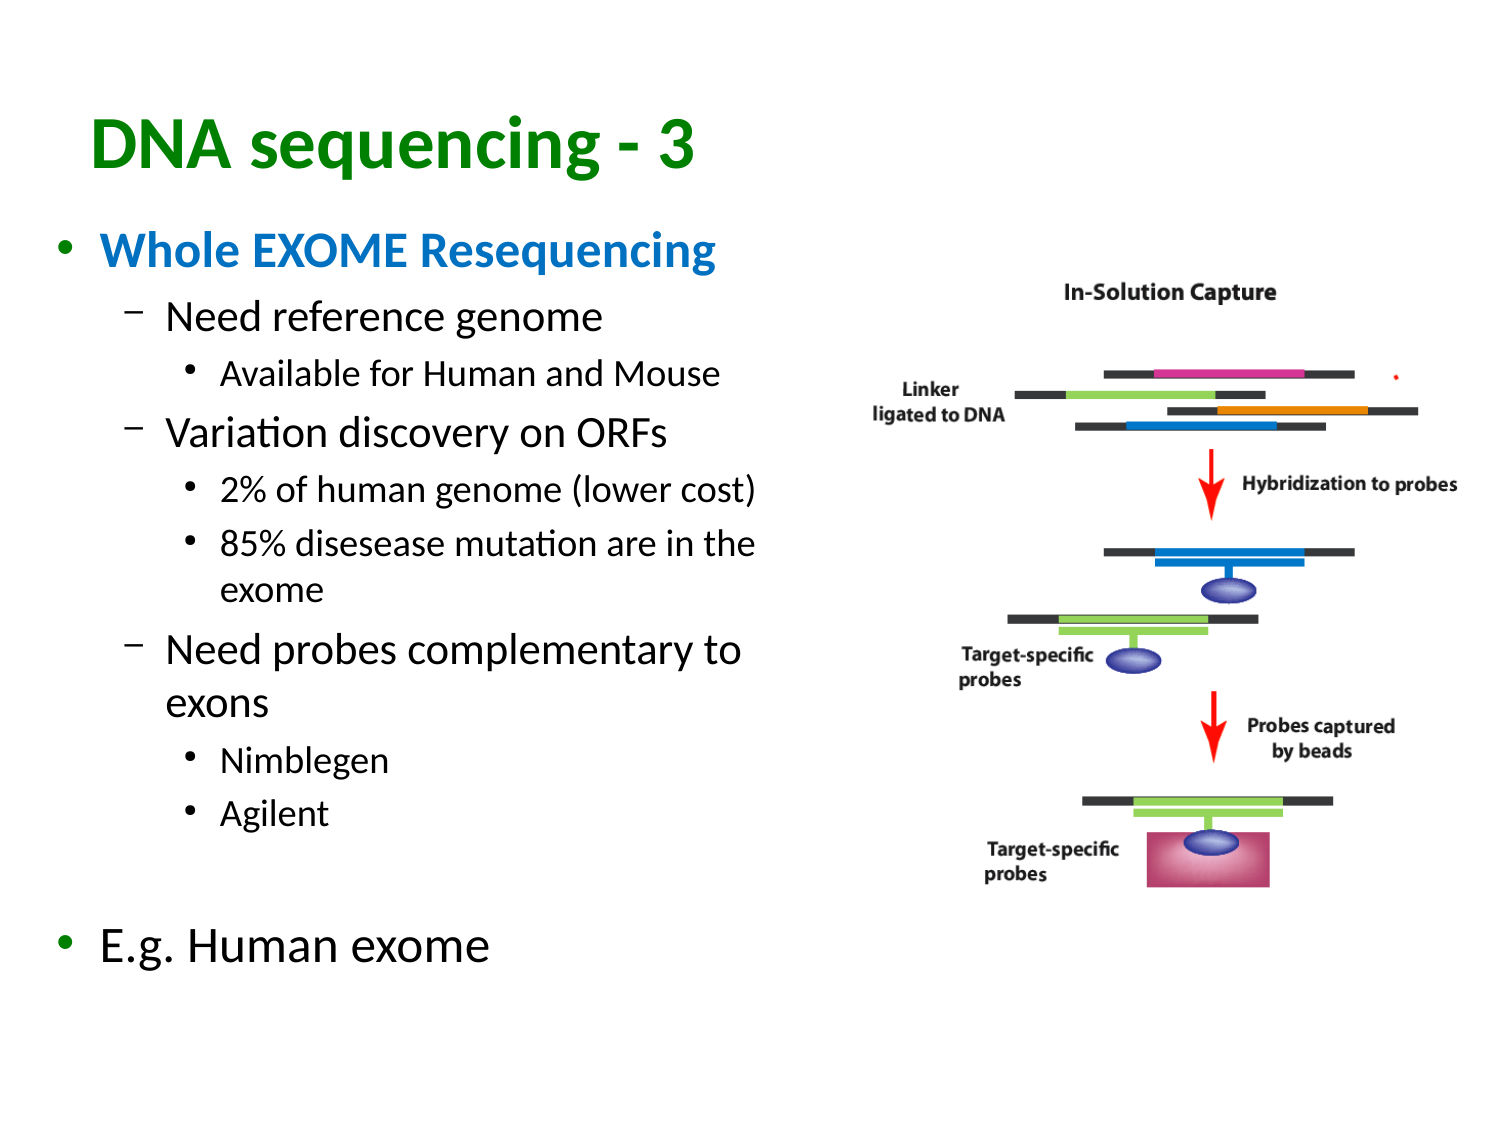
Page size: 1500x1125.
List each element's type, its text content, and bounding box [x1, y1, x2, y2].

title DNA sequencing - 3 [75, 45, 1425, 233]
picture [858, 255, 1495, 917]
list Whole EXOME Resequencing Need reference genome Available for Human and Mouse Variation discovery on ORFs 2% of human genome (lower cost) 85% disesease mutation are in the exome Need probes complementary to exons Nimblegen Agilent E.g. Human exome [41, 208, 858, 988]
